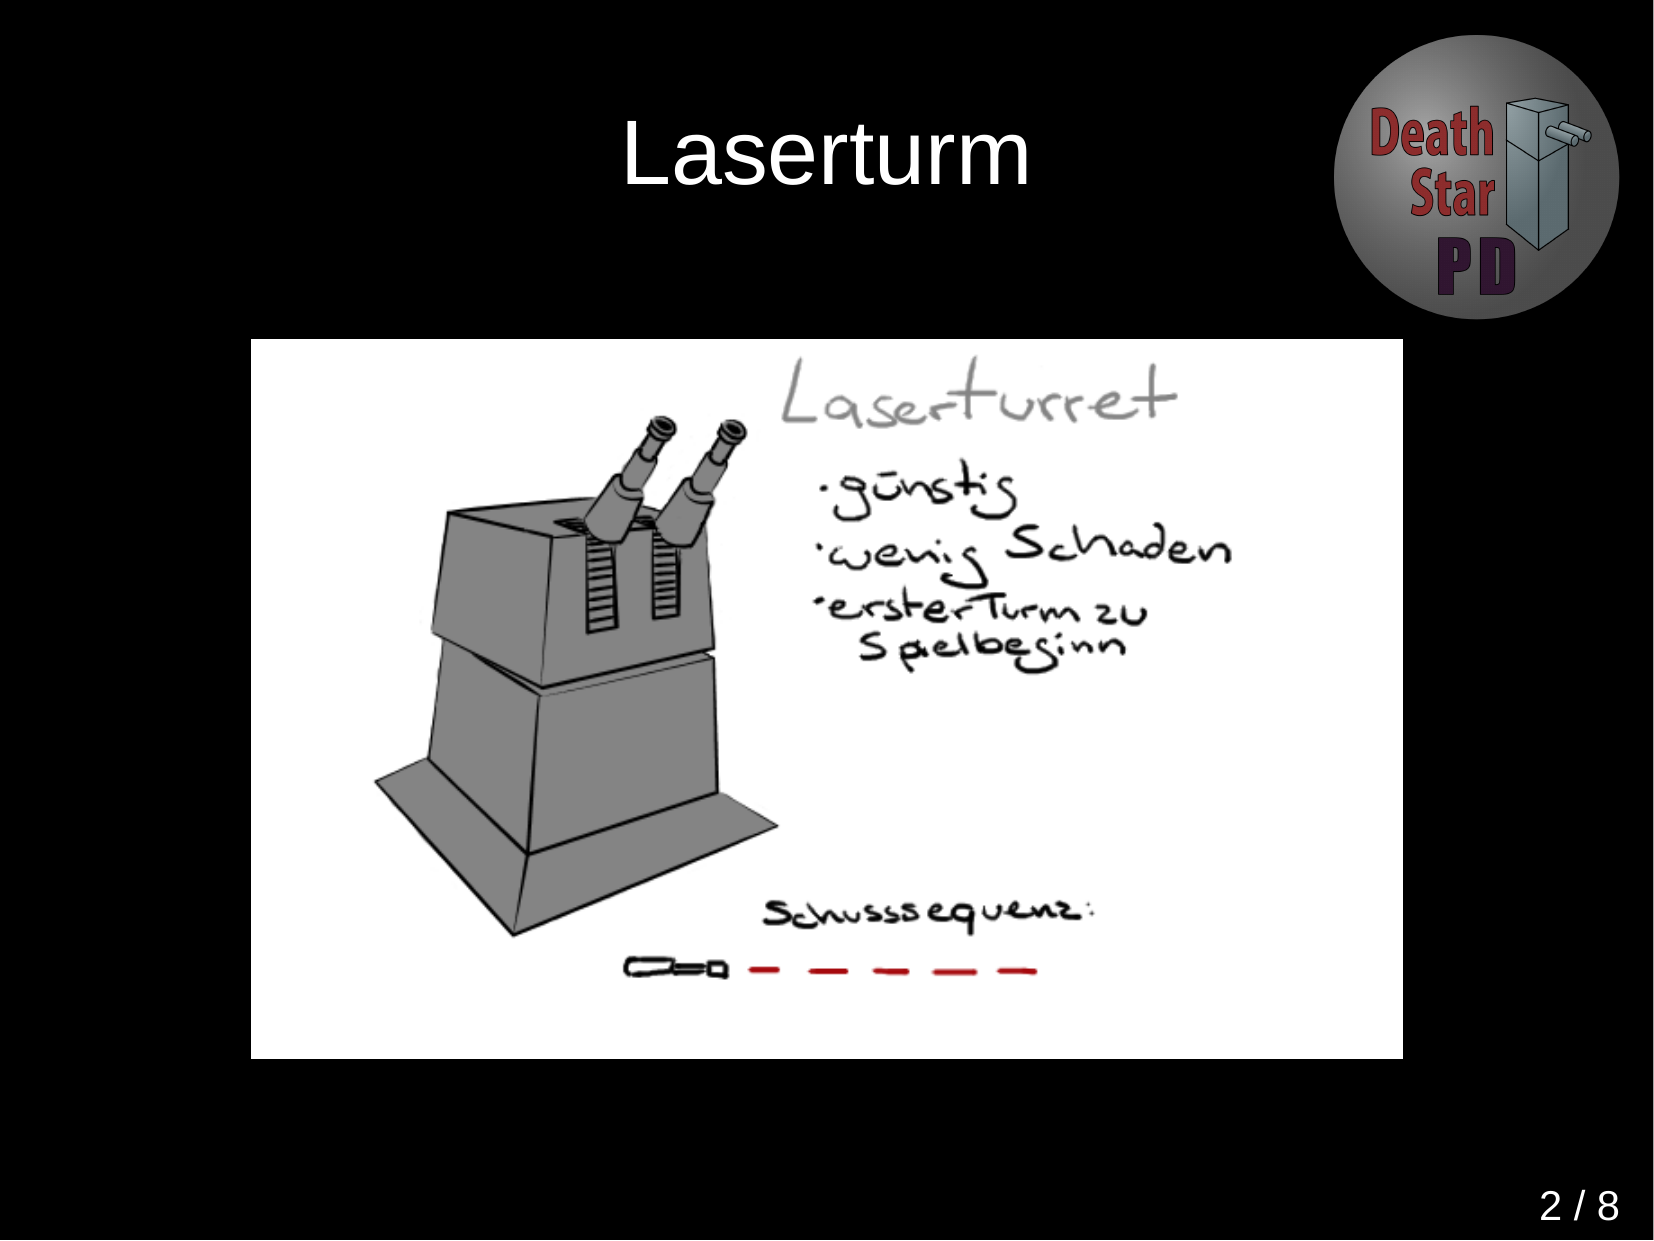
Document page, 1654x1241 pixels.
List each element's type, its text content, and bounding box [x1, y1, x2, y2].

text_box <number> / 8 [1505, 1175, 1654, 1241]
picture [1328, 29, 1625, 325]
title Laserturm [82, 49, 1571, 257]
picture [251, 339, 1403, 1059]
